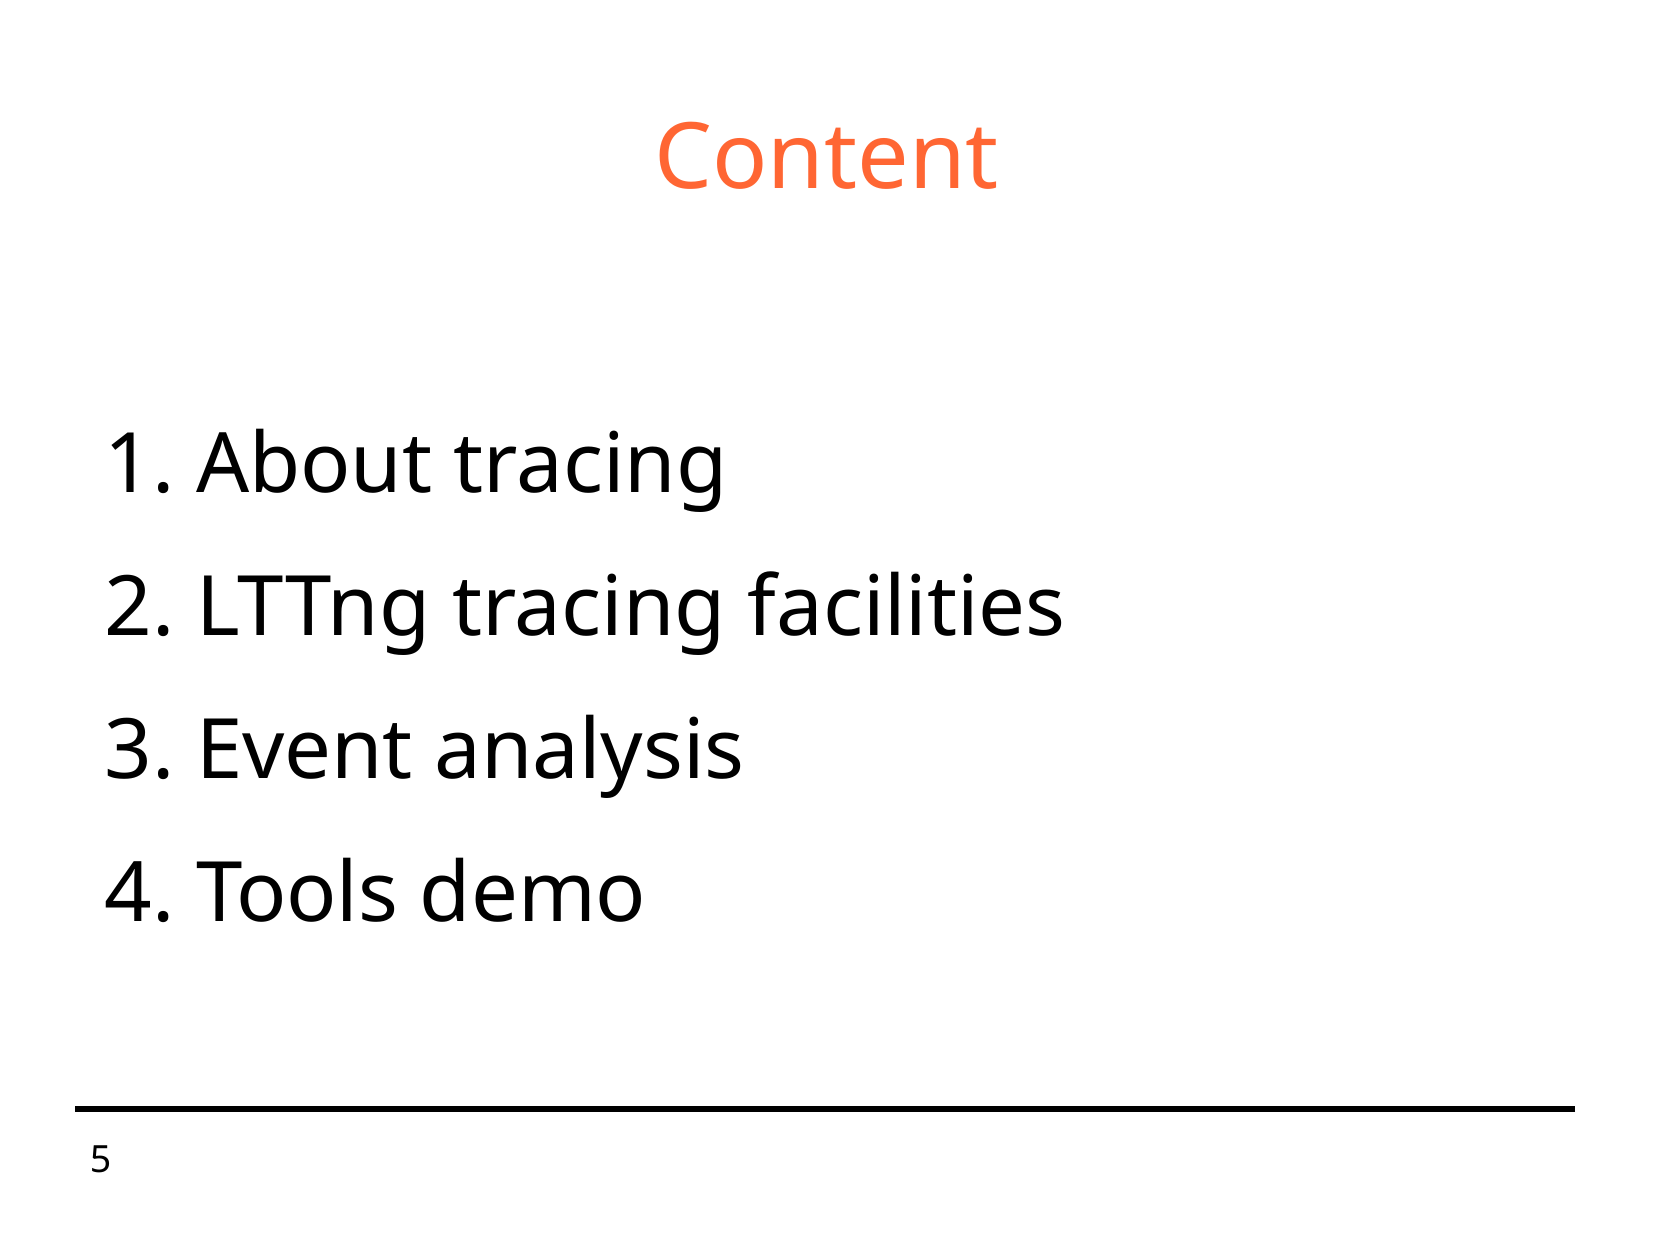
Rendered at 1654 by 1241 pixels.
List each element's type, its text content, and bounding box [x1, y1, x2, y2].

title Content [82, 49, 1571, 257]
list About tracing LTTng tracing facilities Event analysis Tools demo [86, 403, 1576, 1013]
